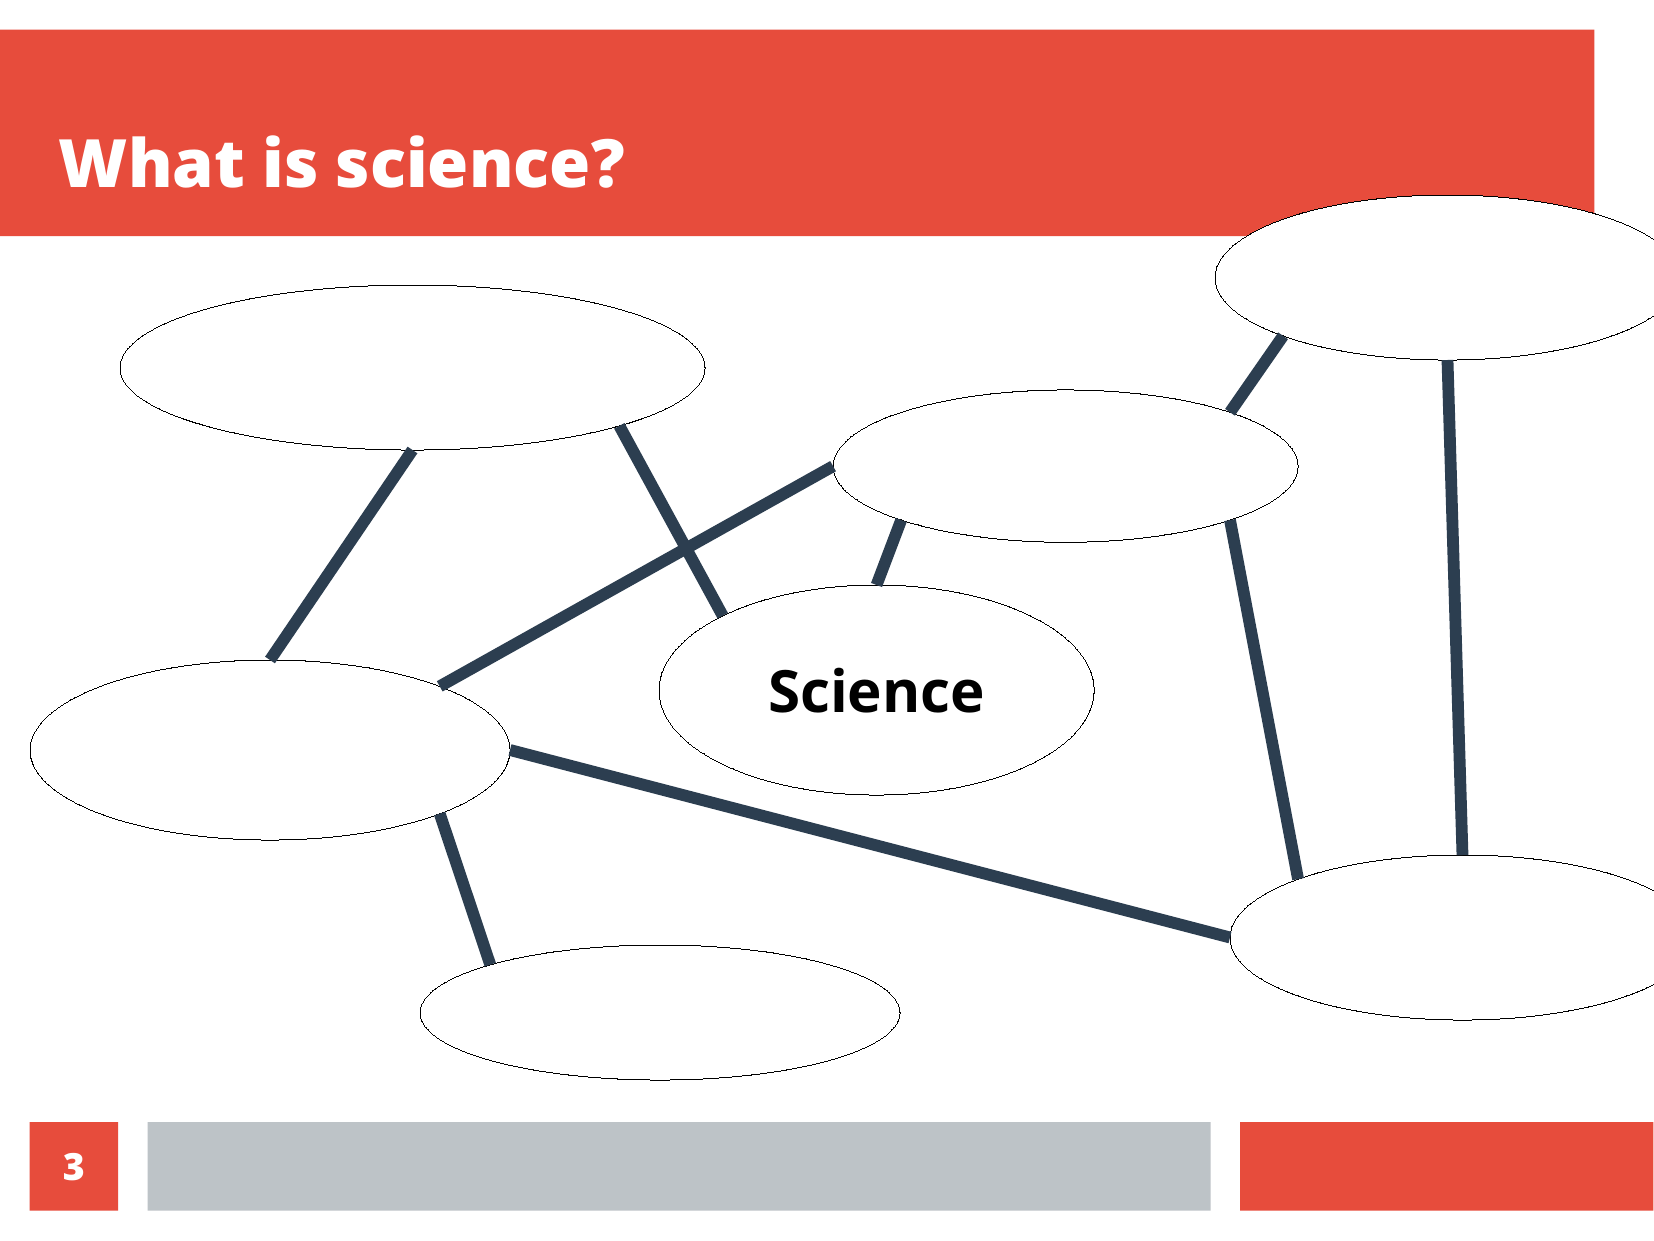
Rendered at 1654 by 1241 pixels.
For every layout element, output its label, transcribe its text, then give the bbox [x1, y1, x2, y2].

text_box [30, 660, 510, 841]
title What is science? [59, 59, 1595, 207]
text_box [1230, 855, 1654, 1021]
text_box [420, 945, 901, 1081]
text_box Science [659, 585, 1095, 796]
text_box [833, 389, 1299, 543]
text_box [120, 285, 706, 451]
text_box [1215, 195, 1654, 361]
